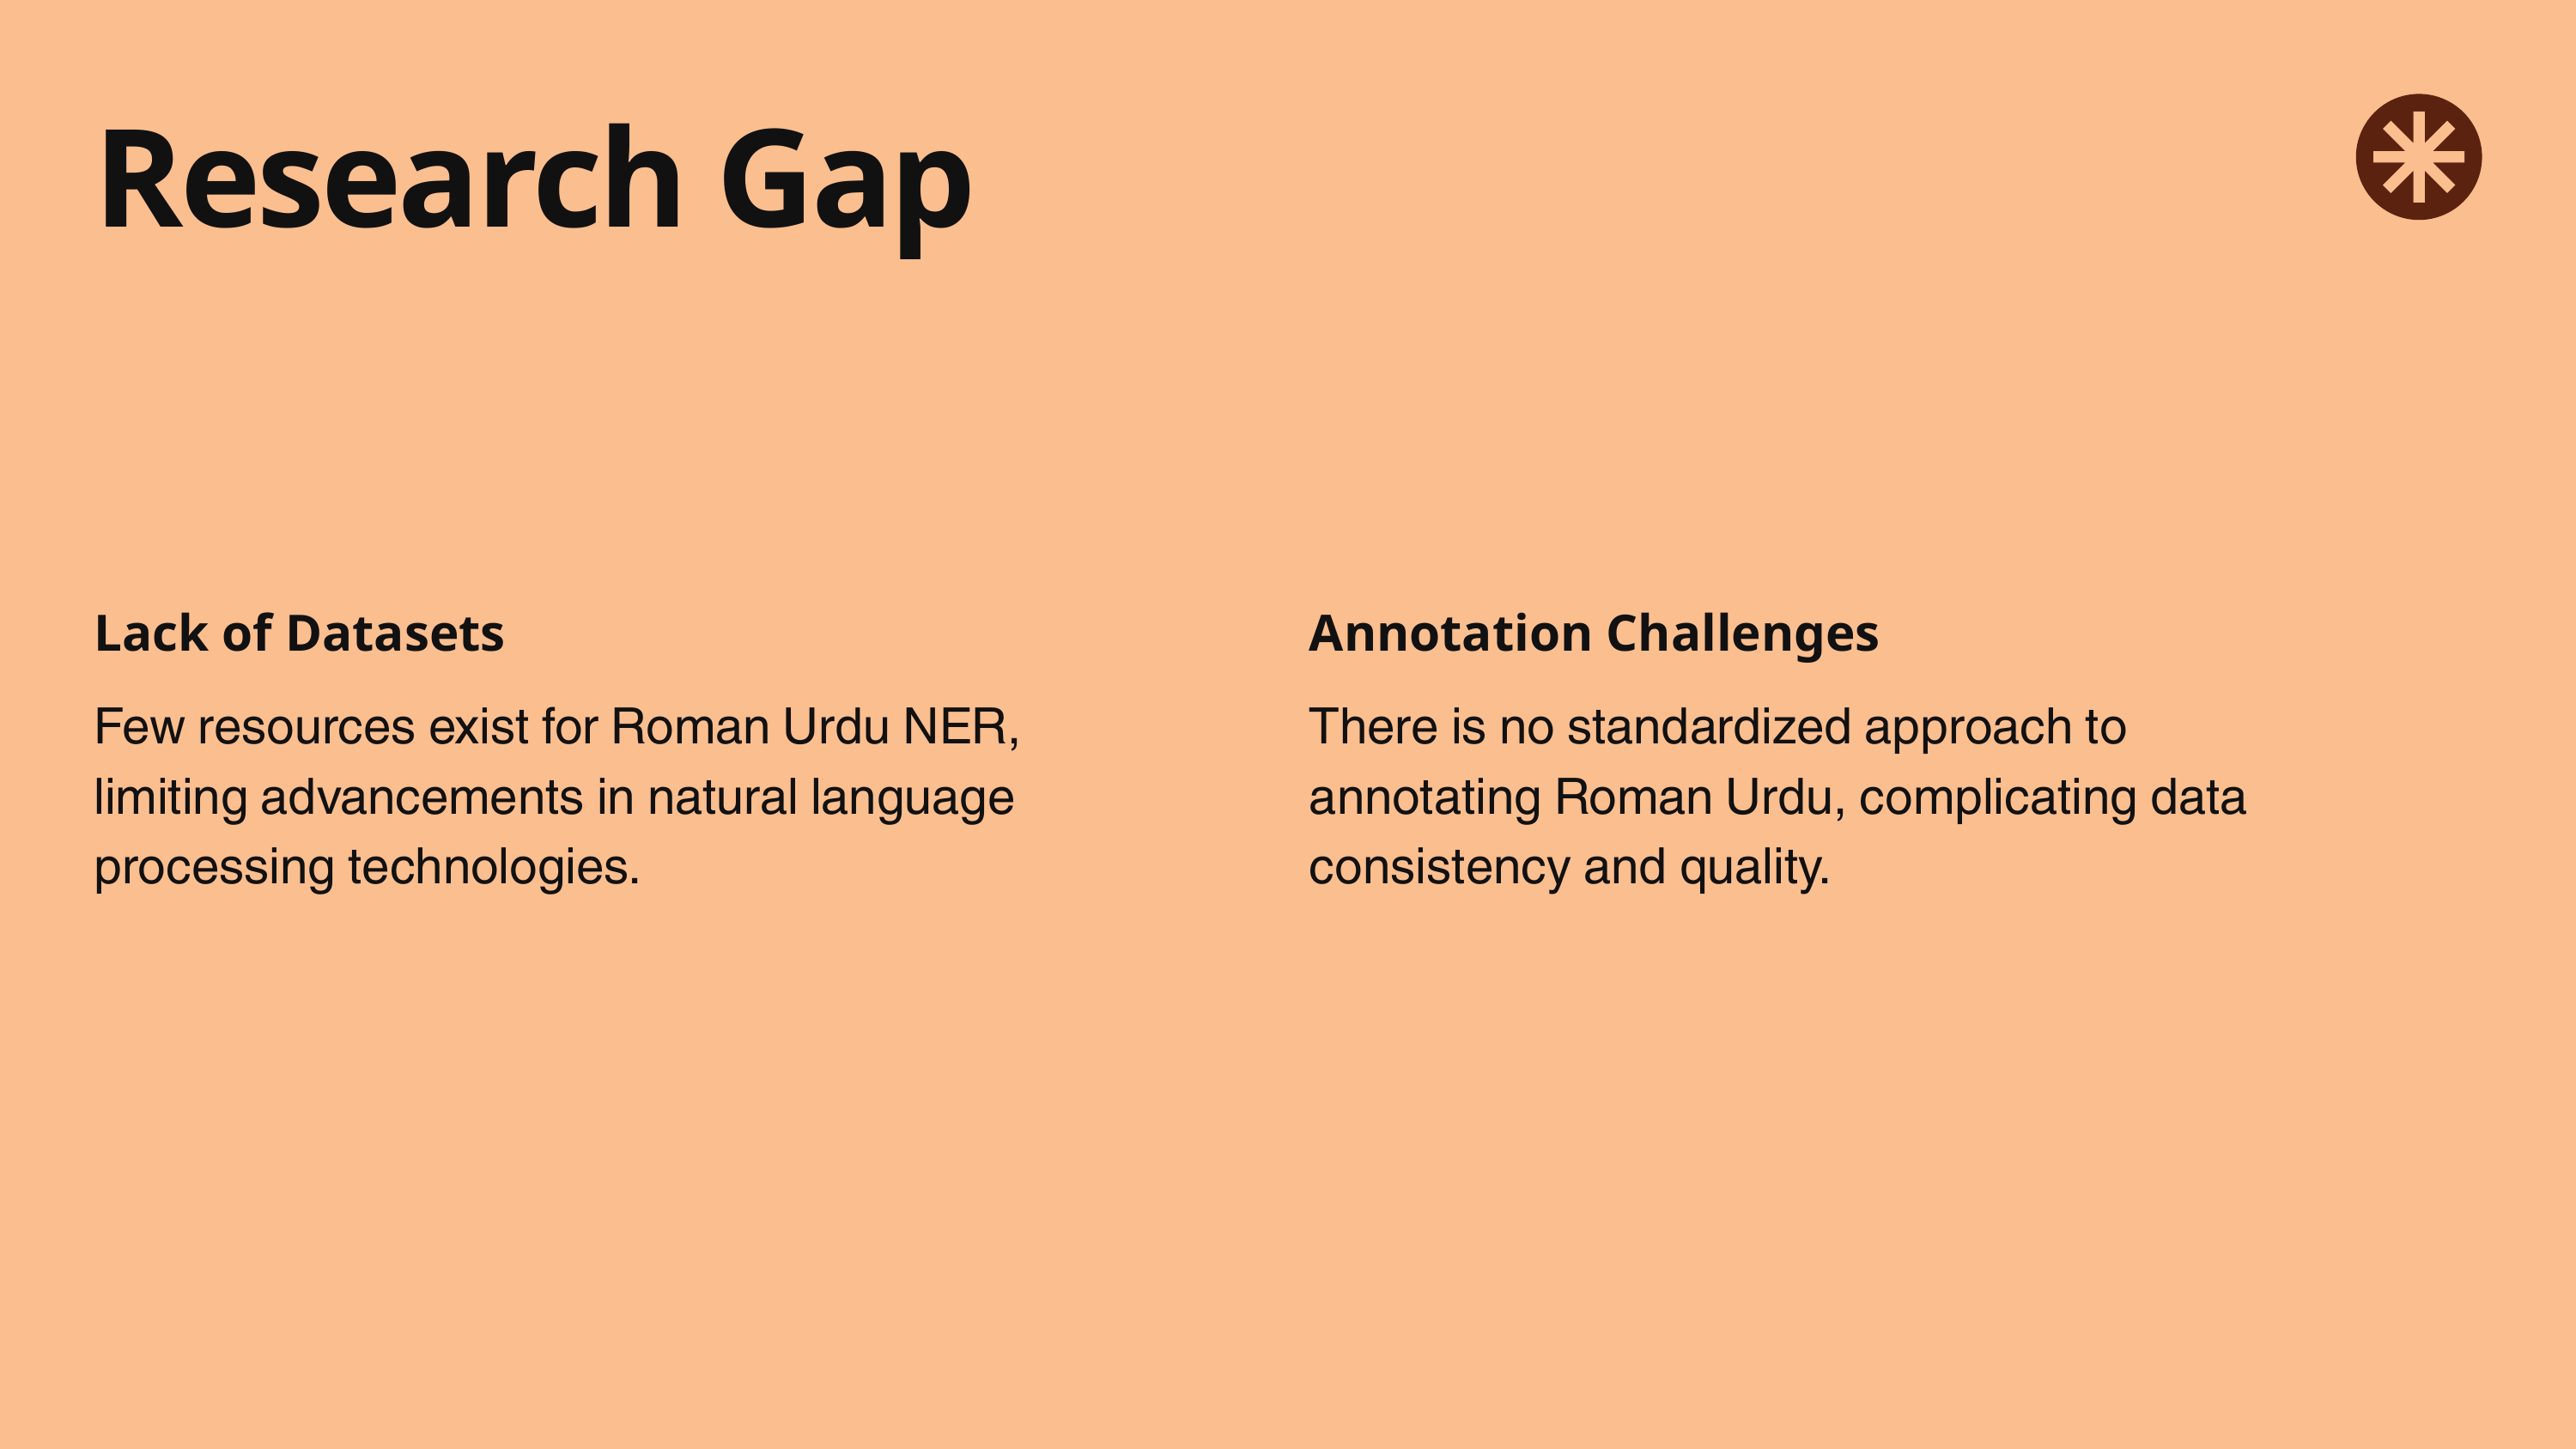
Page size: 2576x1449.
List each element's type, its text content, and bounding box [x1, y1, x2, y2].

text_box [2355, 94, 2482, 221]
text_box Research Gap [920, 167, 949, 211]
text_box Annotation Challenges [1309, 591, 2323, 662]
text_box Few resources exist for Roman Urdu NER, limiting advancements in natural language processing technologies. [94, 683, 1107, 894]
text_box Lack of Datasets [94, 591, 1107, 662]
text_box Research Gap [94, 104, 1715, 255]
text_box There is no standardized approach to annotating Roman Urdu, complicating data consistency and quality. [1309, 683, 2323, 894]
